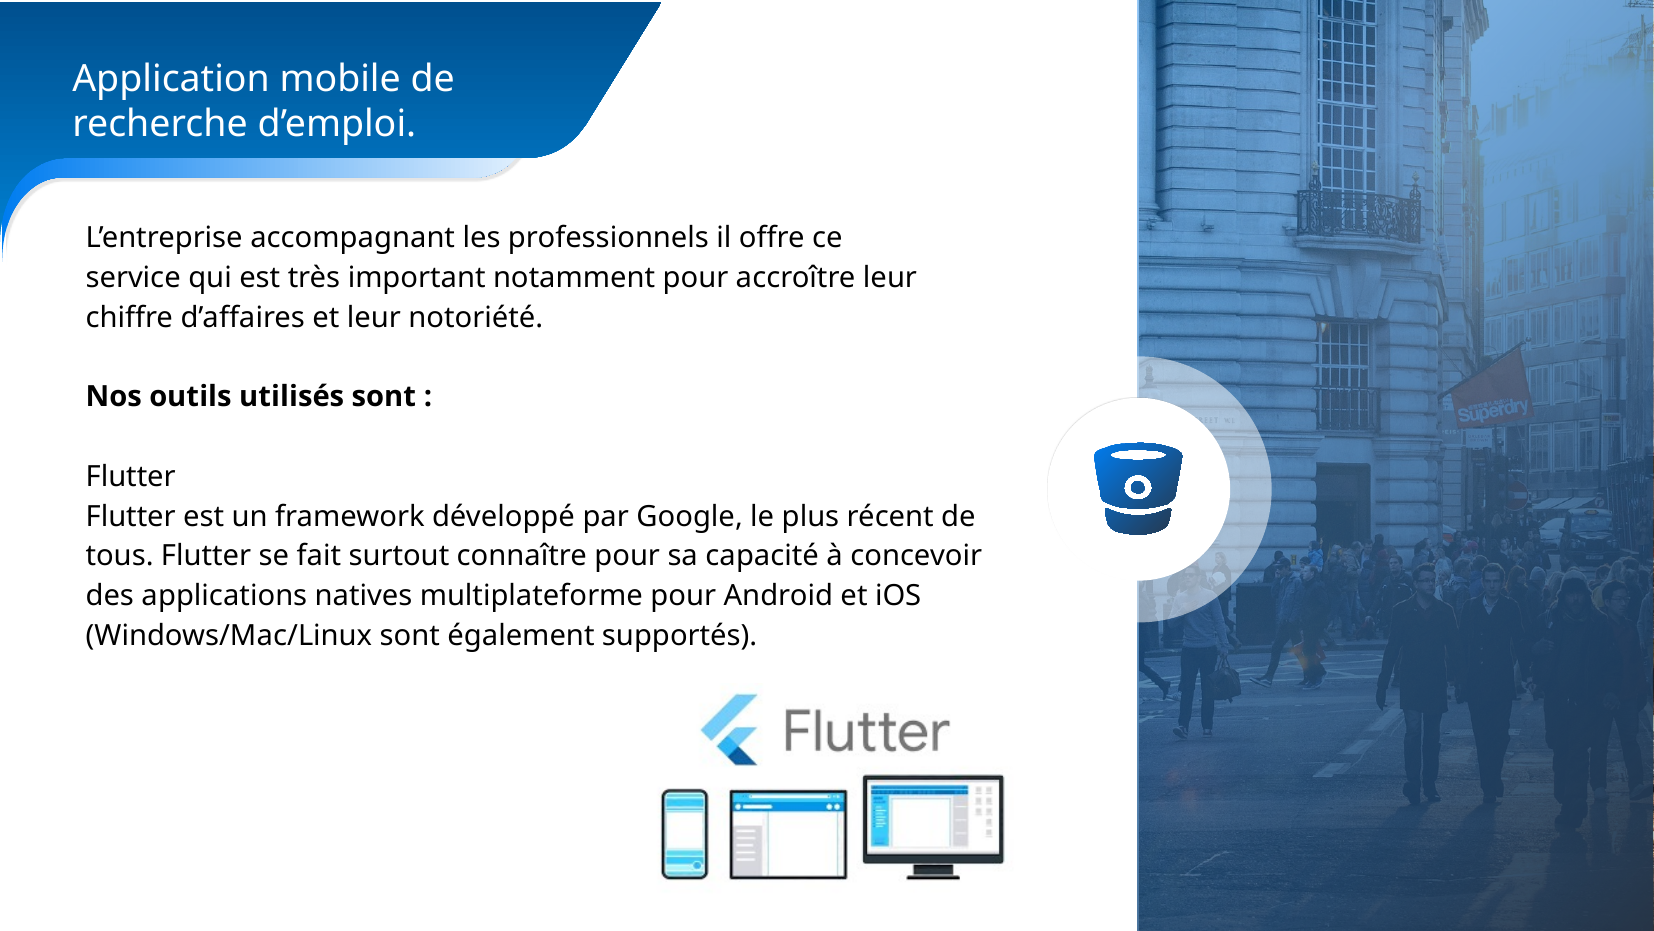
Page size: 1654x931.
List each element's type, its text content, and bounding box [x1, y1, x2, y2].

text_box Application mobile de recherche d’emploi. [57, 46, 480, 152]
text_box [0, 2, 662, 263]
picture [637, 683, 1028, 903]
text_box [1127, 0, 1654, 931]
text_box L’entreprise accompagnant les professionnels il offre ce service qui est très important notamment pour accroître leur chiffre d’affaires et leur notoriété. Nos outils utilisés sont : Flutter Flutter est un framework développé par Google, le plus récent de tous. Flutter se fait surtout connaître pour sa capacité à concevoir des applications natives multiplateforme pour Android et iOS (Windows/Mac/Linux sont également supportés). [70, 209, 1127, 684]
